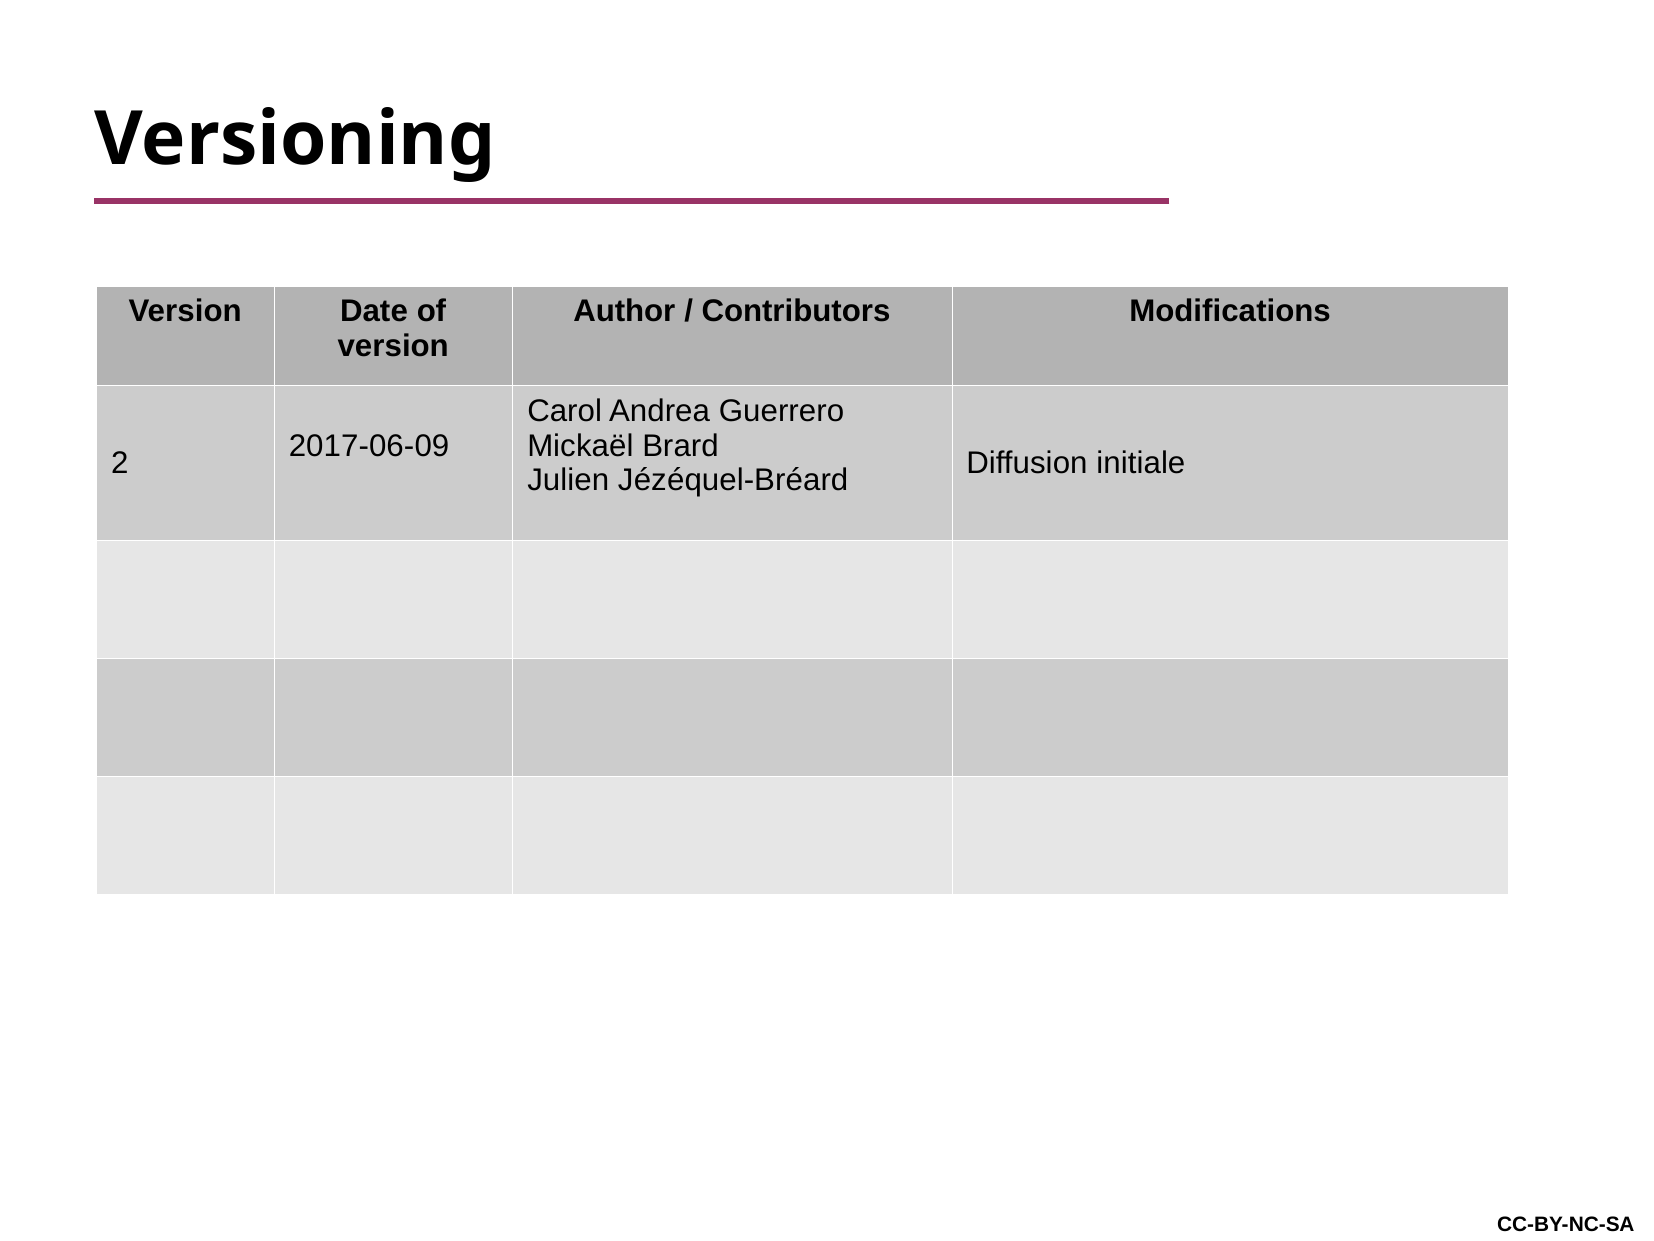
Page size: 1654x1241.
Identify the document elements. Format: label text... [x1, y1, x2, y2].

table_cell Carol Andrea Guerrero Mickaël Brard Julien Jézéquel-Bréard [513, 386, 952, 540]
table_cell 2 [97, 386, 274, 540]
table_cell [513, 659, 952, 776]
table_cell [97, 659, 274, 776]
table_cell [953, 659, 1508, 776]
table_cell [275, 541, 512, 658]
table_cell [275, 659, 512, 776]
table_header Date of version [275, 287, 512, 385]
table_cell 2017-06-09 [275, 386, 512, 540]
table_cell Diffusion initiale [953, 386, 1508, 540]
table_header Author / Contributors [513, 287, 952, 385]
text_box [94, 372, 1583, 1170]
table_header Version [97, 287, 274, 385]
table_cell [97, 541, 274, 658]
table_cell [953, 541, 1508, 658]
table_cell [953, 777, 1508, 894]
table_header Modifications [953, 287, 1508, 385]
table_cell [275, 777, 512, 894]
table_cell [513, 777, 952, 894]
table_cell [513, 541, 952, 658]
text_box CC-BY-NC-SA [1482, 1204, 1654, 1241]
title Versioning [94, 31, 1571, 239]
table_cell [97, 777, 274, 894]
